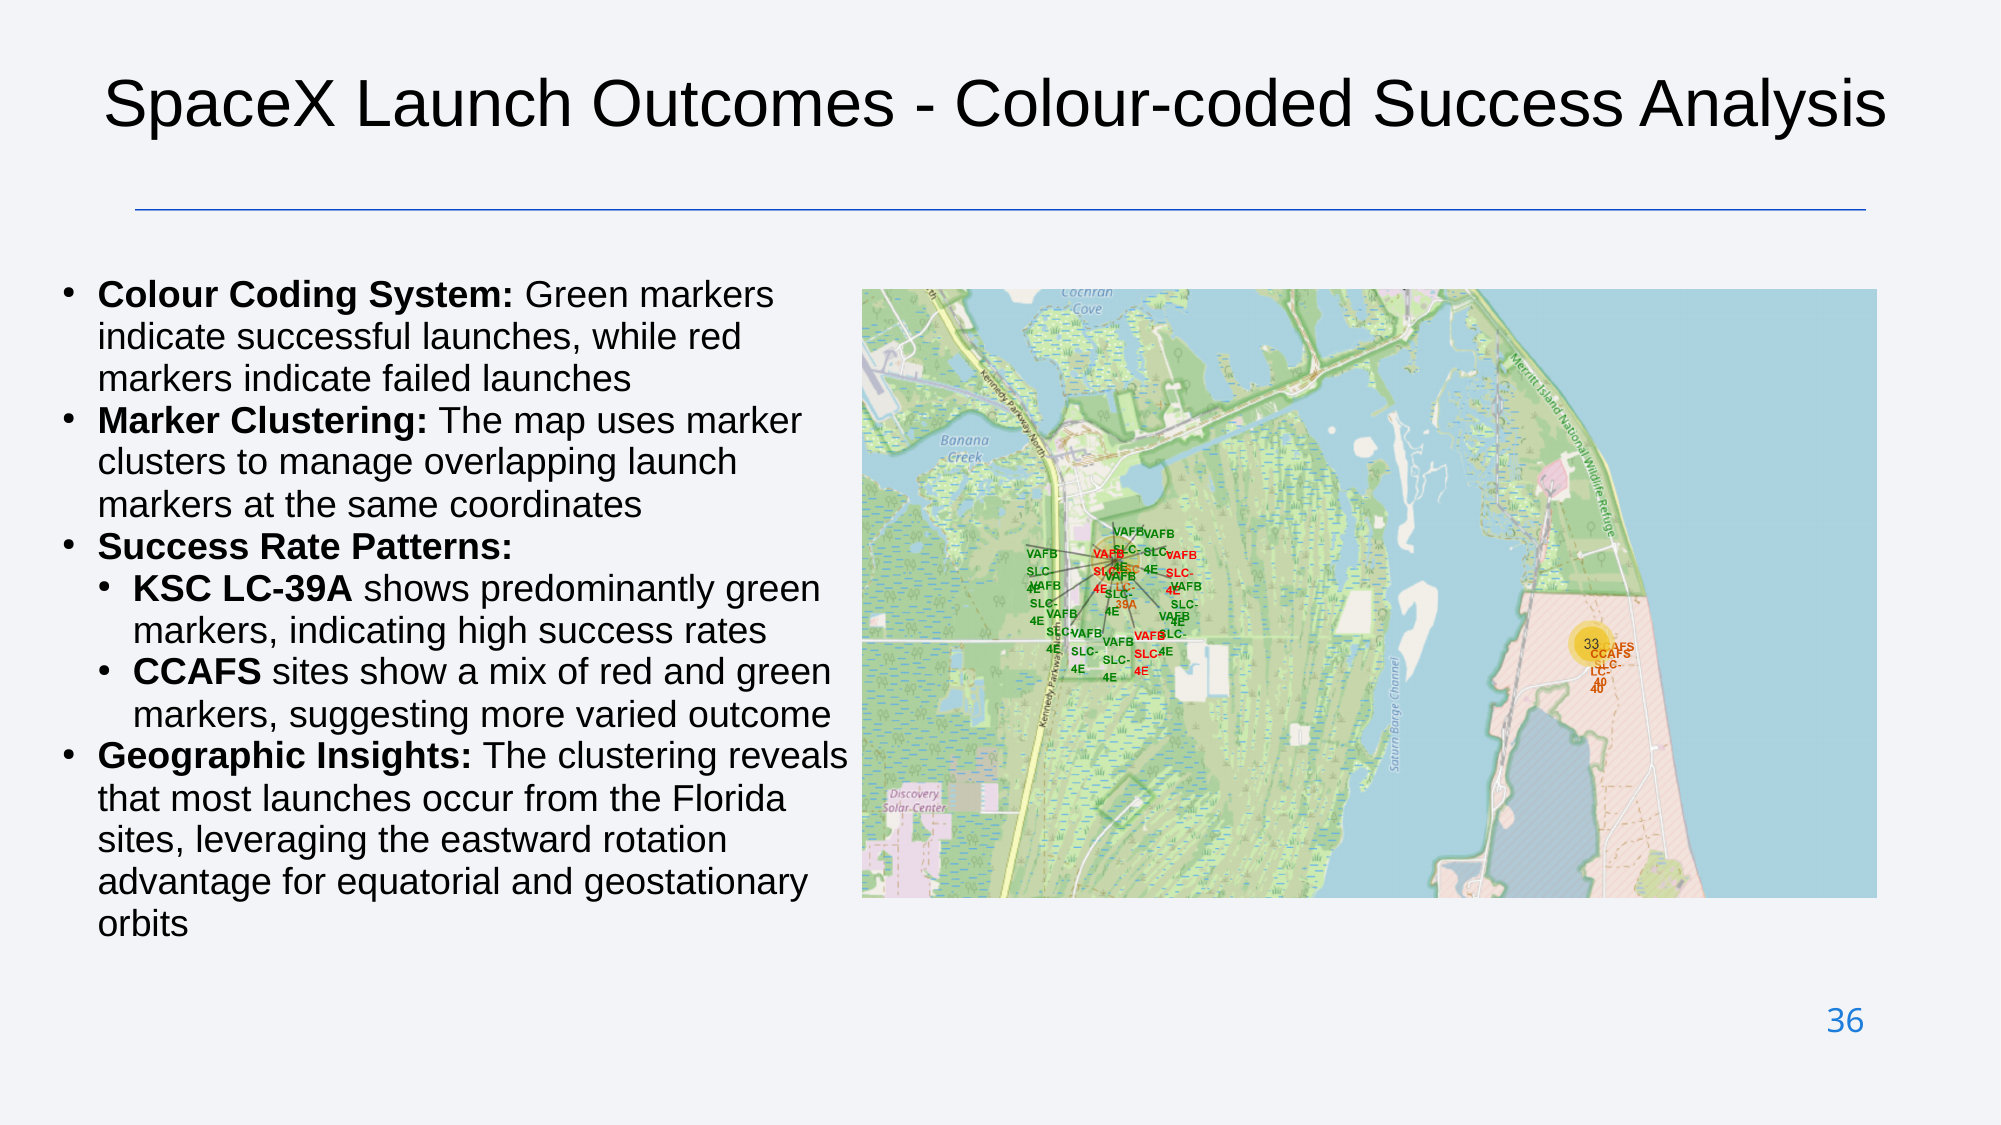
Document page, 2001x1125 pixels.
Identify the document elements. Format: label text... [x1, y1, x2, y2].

text_box SpaceX Launch Outcomes - Colour-coded Success Analysis [88, 59, 1920, 223]
text_box Colour Coding System: Green markers indicate successful launches, while red markers indicate failed launches Marker Clustering: The map uses marker clusters to manage overlapping launch markers at the same coordinates Success Rate Patterns: KSC LC-39A shows predominantly green markers, indicating high success rates CCAFS sites show a mix of red and green markers, suggesting more varied outcome Geographic Insights: The clustering reveals that most launches occur from the Florida sites, leveraging the eastward rotation advantage for equatorial and geostationary orbits [47, 265, 875, 1063]
picture [0, 0, 2001, 1125]
